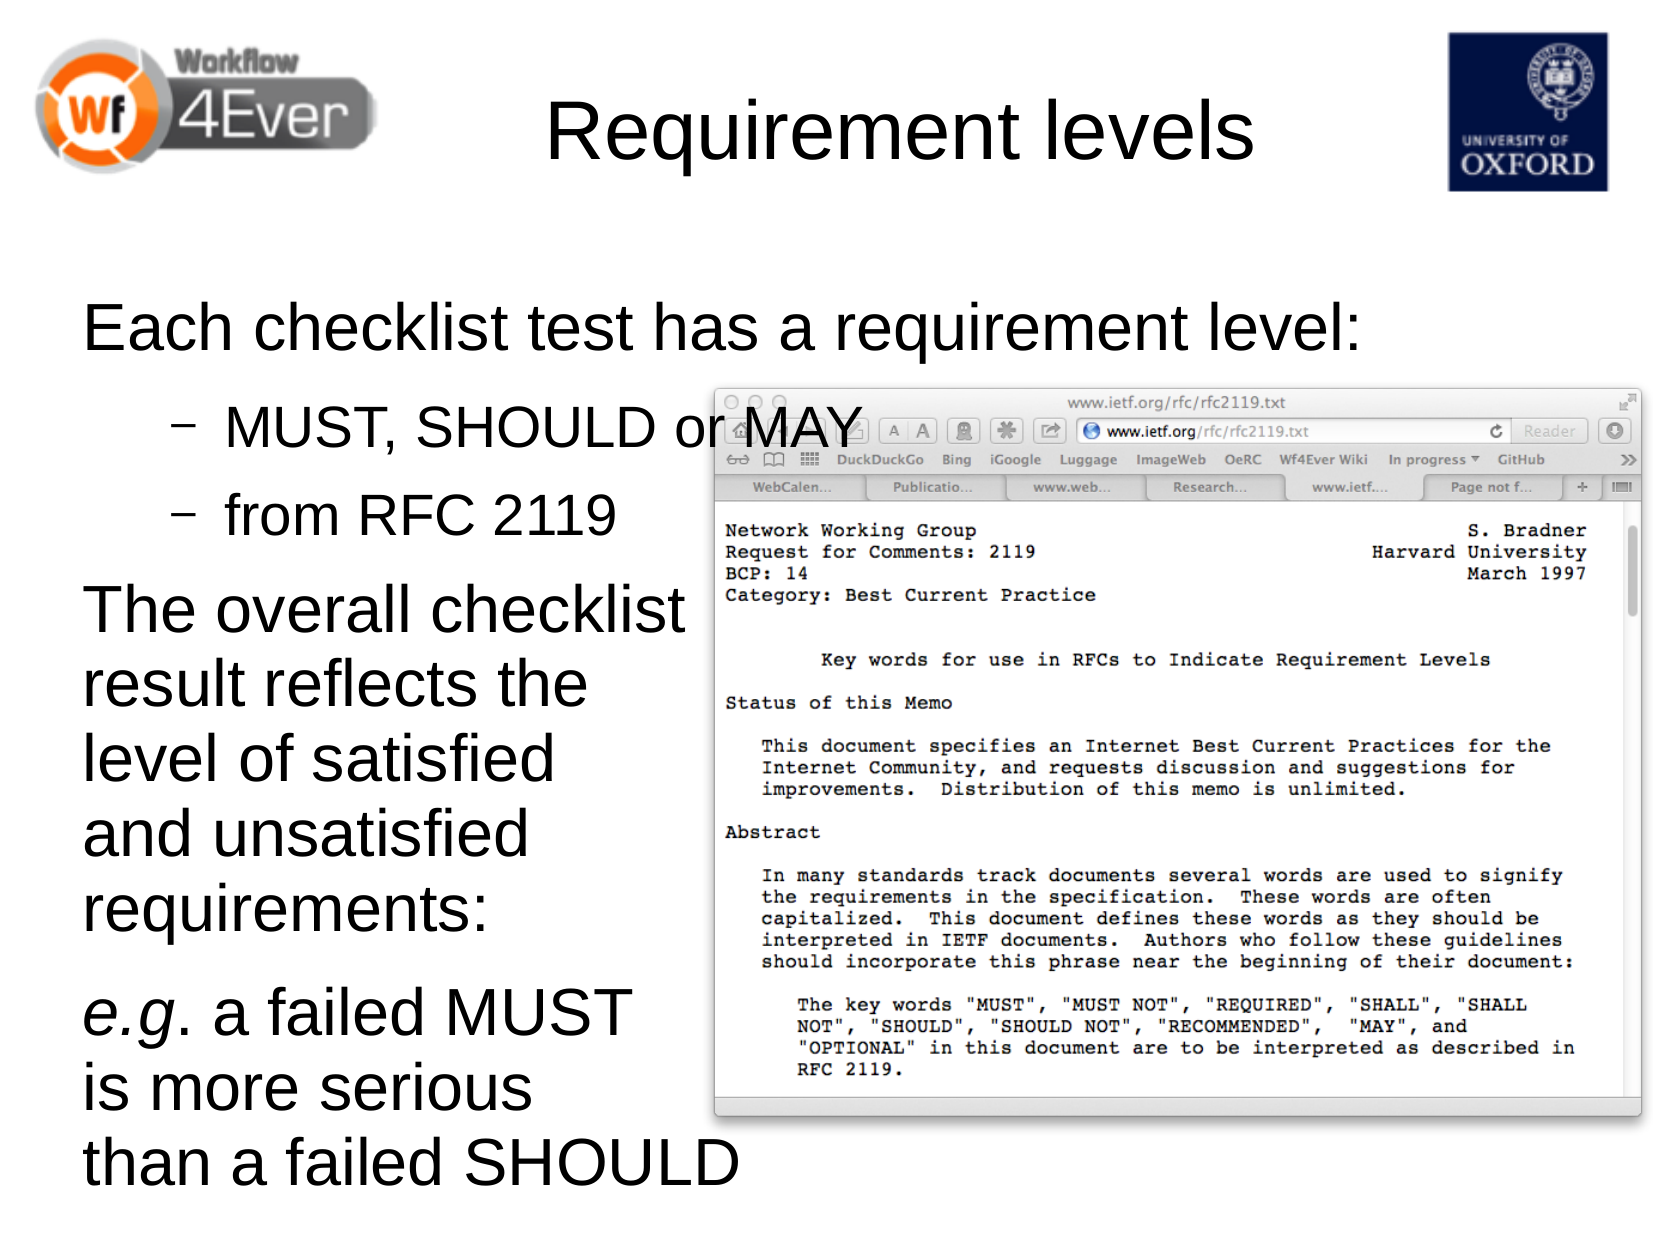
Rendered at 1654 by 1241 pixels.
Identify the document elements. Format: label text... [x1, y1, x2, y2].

picture [29, 33, 354, 181]
title Requirement levels [354, 31, 1447, 231]
picture [1571, 377, 1654, 1140]
list Each checklist test has a requirement level: MUST, SHOULD or MAY from RFC 2119 The overall checklist result reflects the level of satisfied and unsatisfied requirements: e.g. a failed MUST is more serious than a failed SHOULD [82, 290, 1571, 1198]
picture [1446, 29, 1612, 194]
